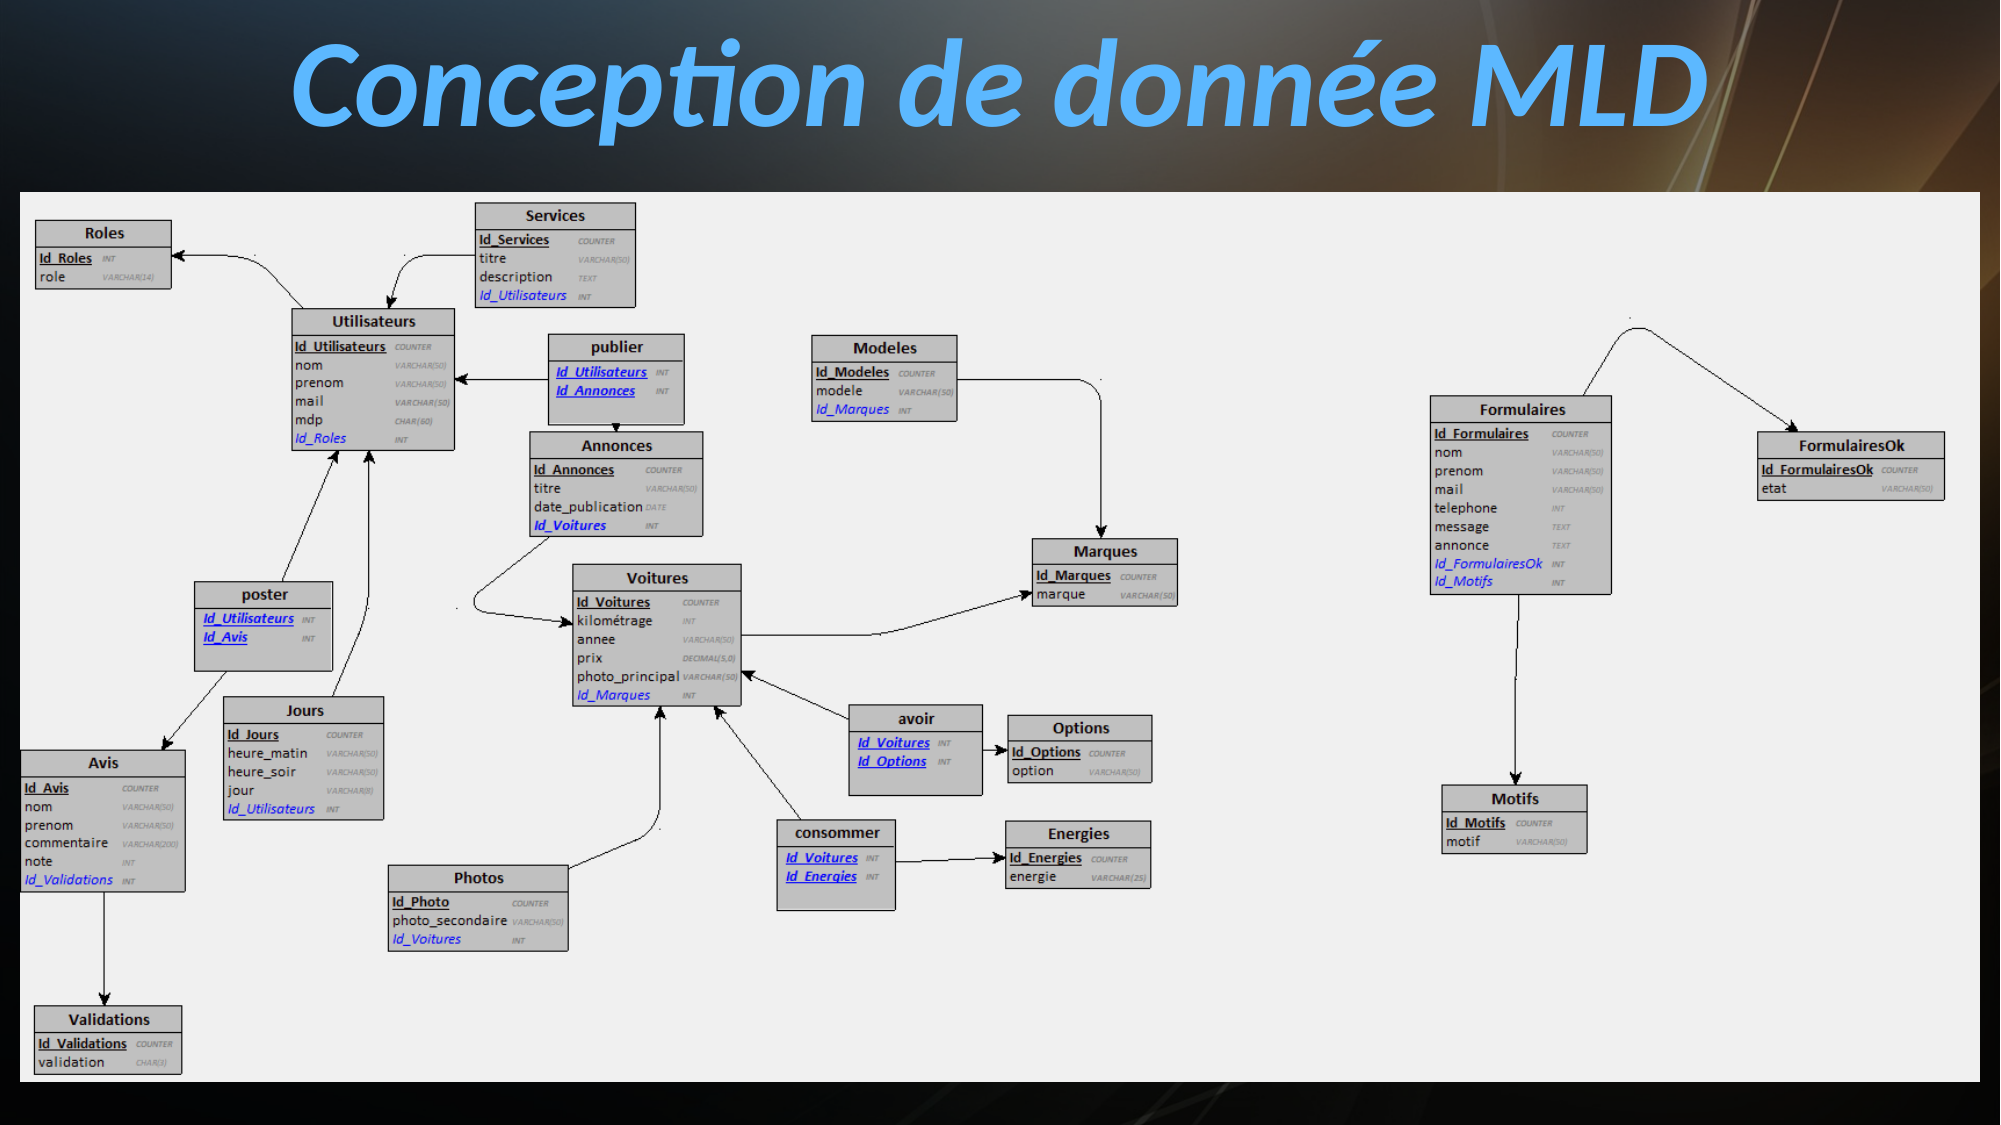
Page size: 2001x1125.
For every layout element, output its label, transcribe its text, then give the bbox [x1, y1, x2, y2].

subtitle Conception de donnée MLD [249, 10, 1750, 192]
picture [0, 0, 2000, 1125]
